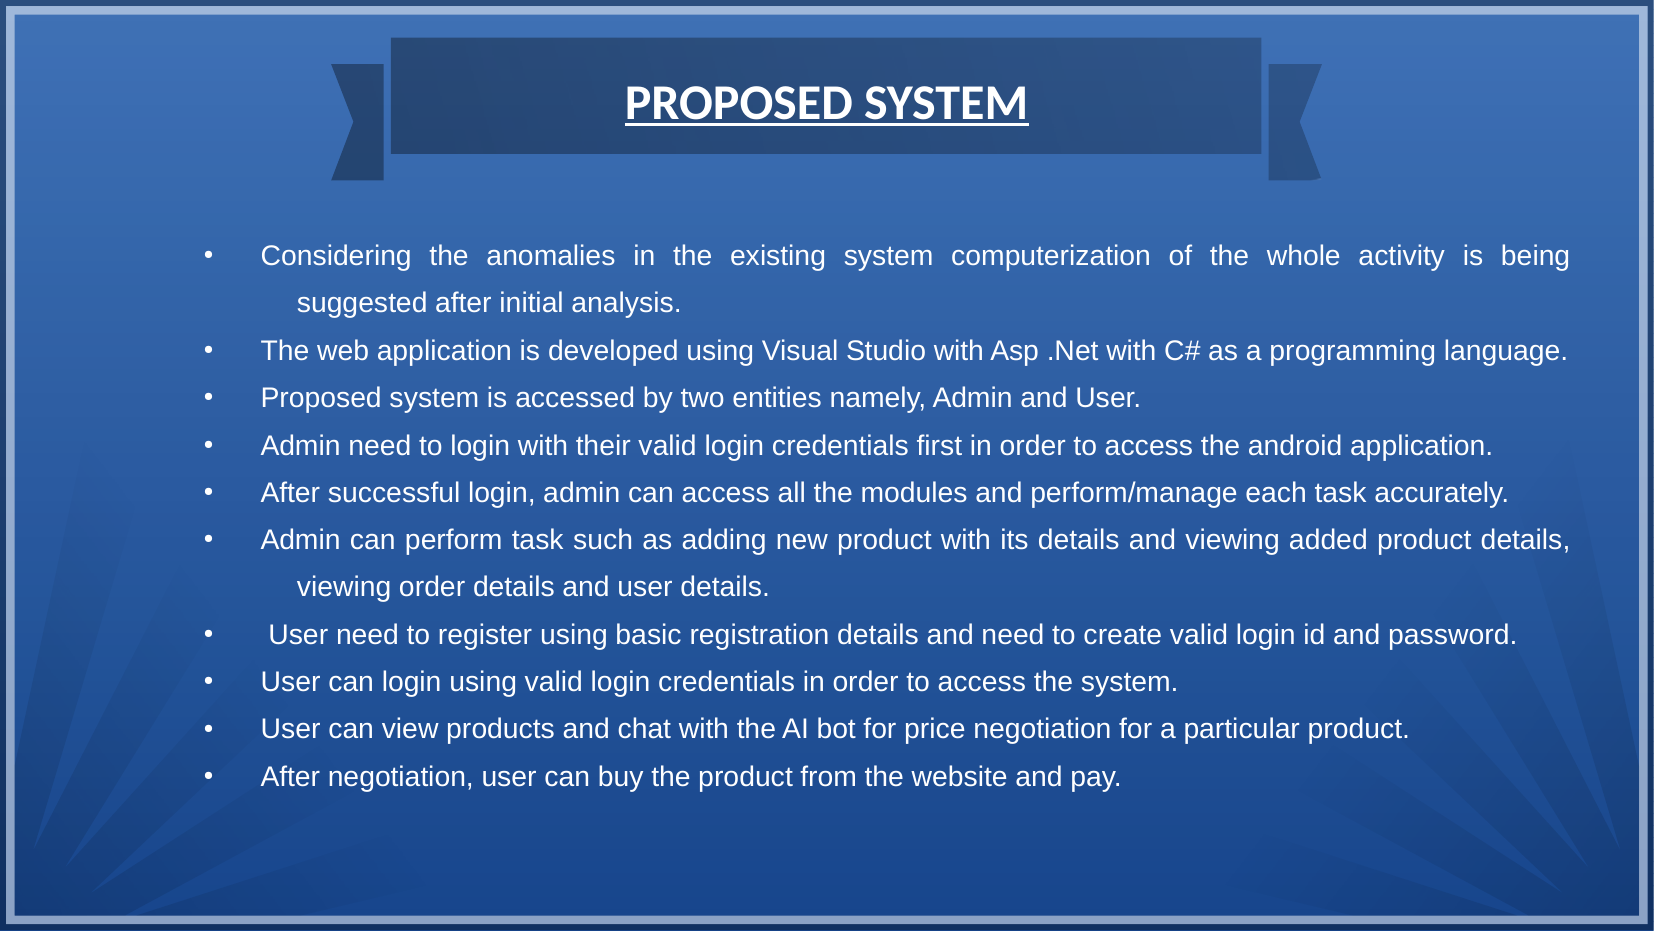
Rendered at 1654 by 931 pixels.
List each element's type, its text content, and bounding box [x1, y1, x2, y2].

title PROPOSED SYSTEM [389, 35, 1264, 154]
list Considering the anomalies in the existing system computerization of the whole activity is being suggested after initial analysis. The web application is developed using Visual Studio with Asp .Net with C# as a programming language. Proposed system is accessed by two entities namely, Admin and User. Admin need to login with their valid login credentials first in order to access the android application. After successful login, admin can access all the modules and perform/manage each task accurately. Admin can perform task such as adding new product with its details and viewing added product details, viewing order details and user details. User need to register using basic registration details and need to create valid login id and password. User can login using valid login credentials in order to access the system. User can view products and chat with the AI bot for price negotiation for a particular product. After negotiation, user can buy the product from the website and pay. [82, 224, 1571, 848]
